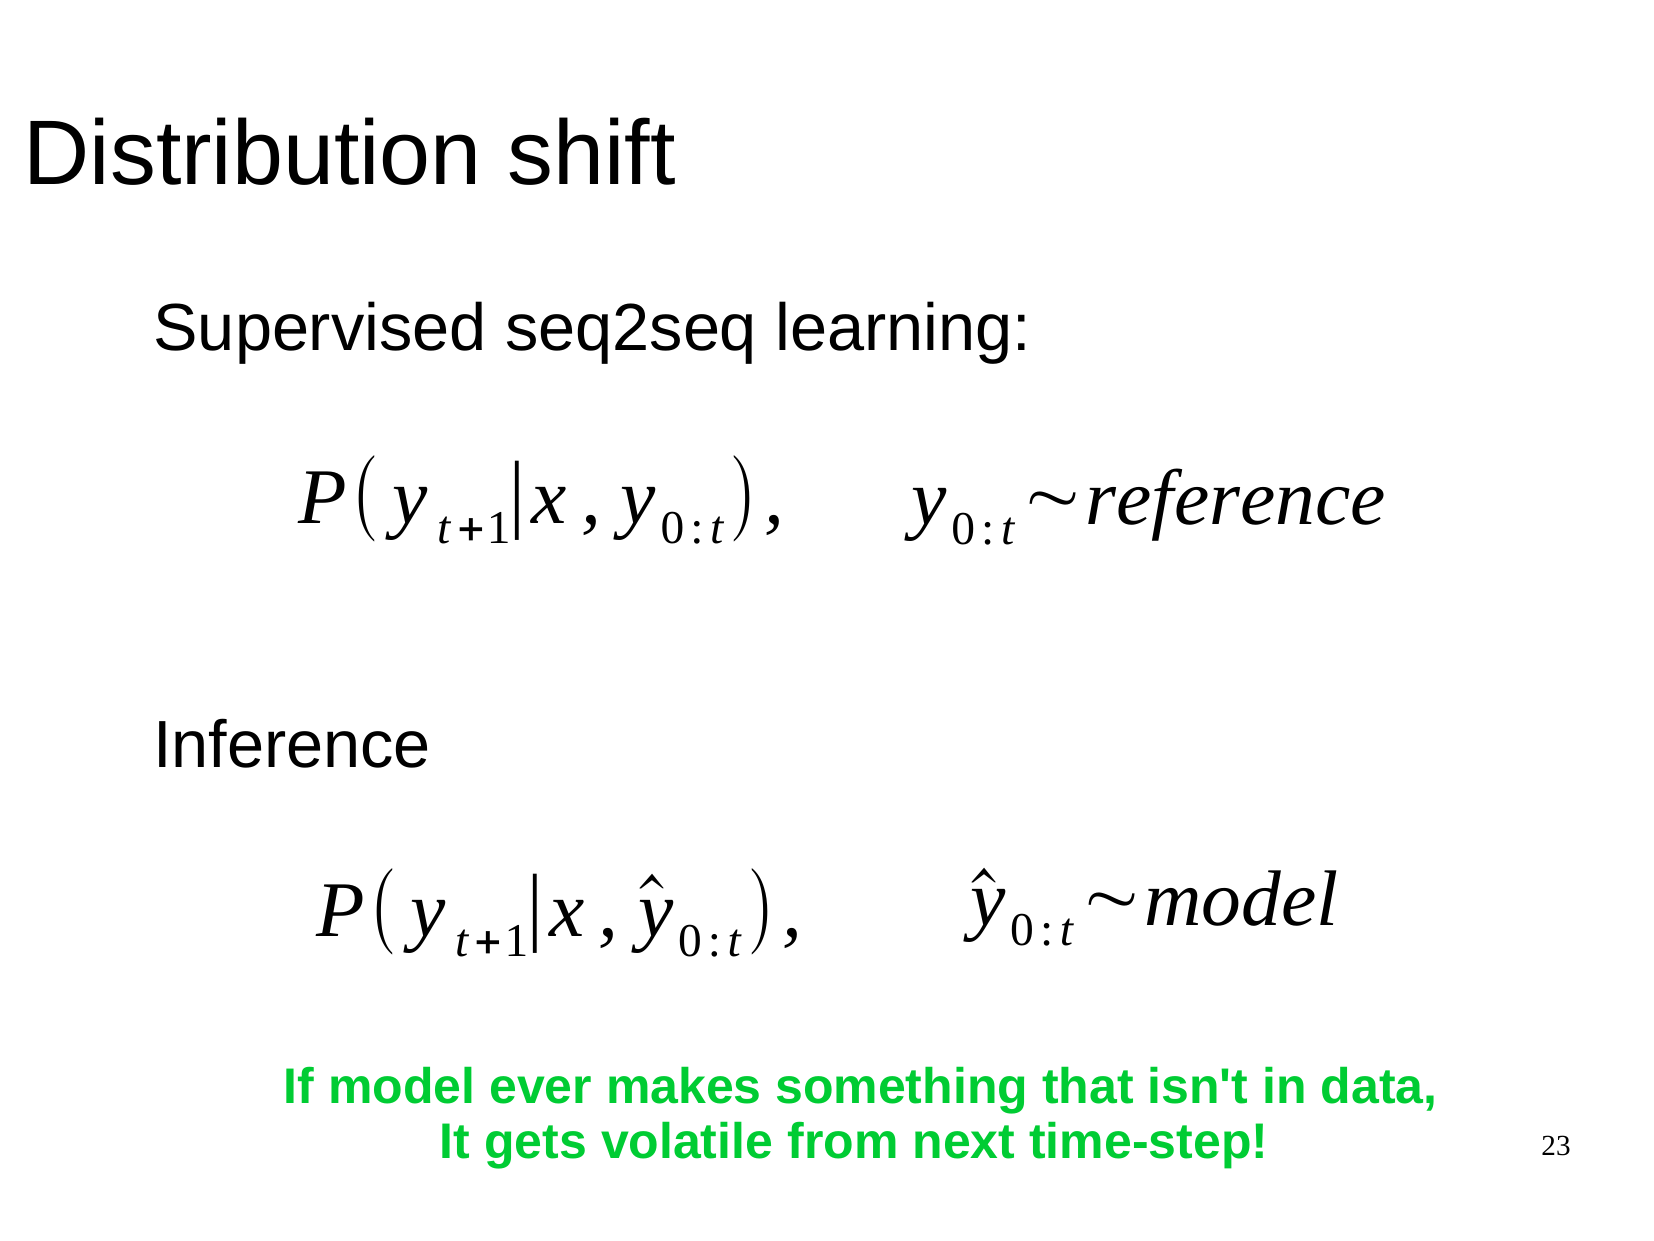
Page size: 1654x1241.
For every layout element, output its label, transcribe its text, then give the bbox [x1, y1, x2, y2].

text_box If model ever makes something that isn't in data, It gets volatile from next time-step! [269, 1050, 1454, 1178]
chart [881, 455, 1401, 556]
list Supervised seq2seq learning: Inference [82, 290, 1571, 1010]
chart [940, 857, 1361, 958]
chart [273, 449, 802, 552]
chart [291, 862, 820, 965]
title Distribution shift [23, 49, 1512, 257]
